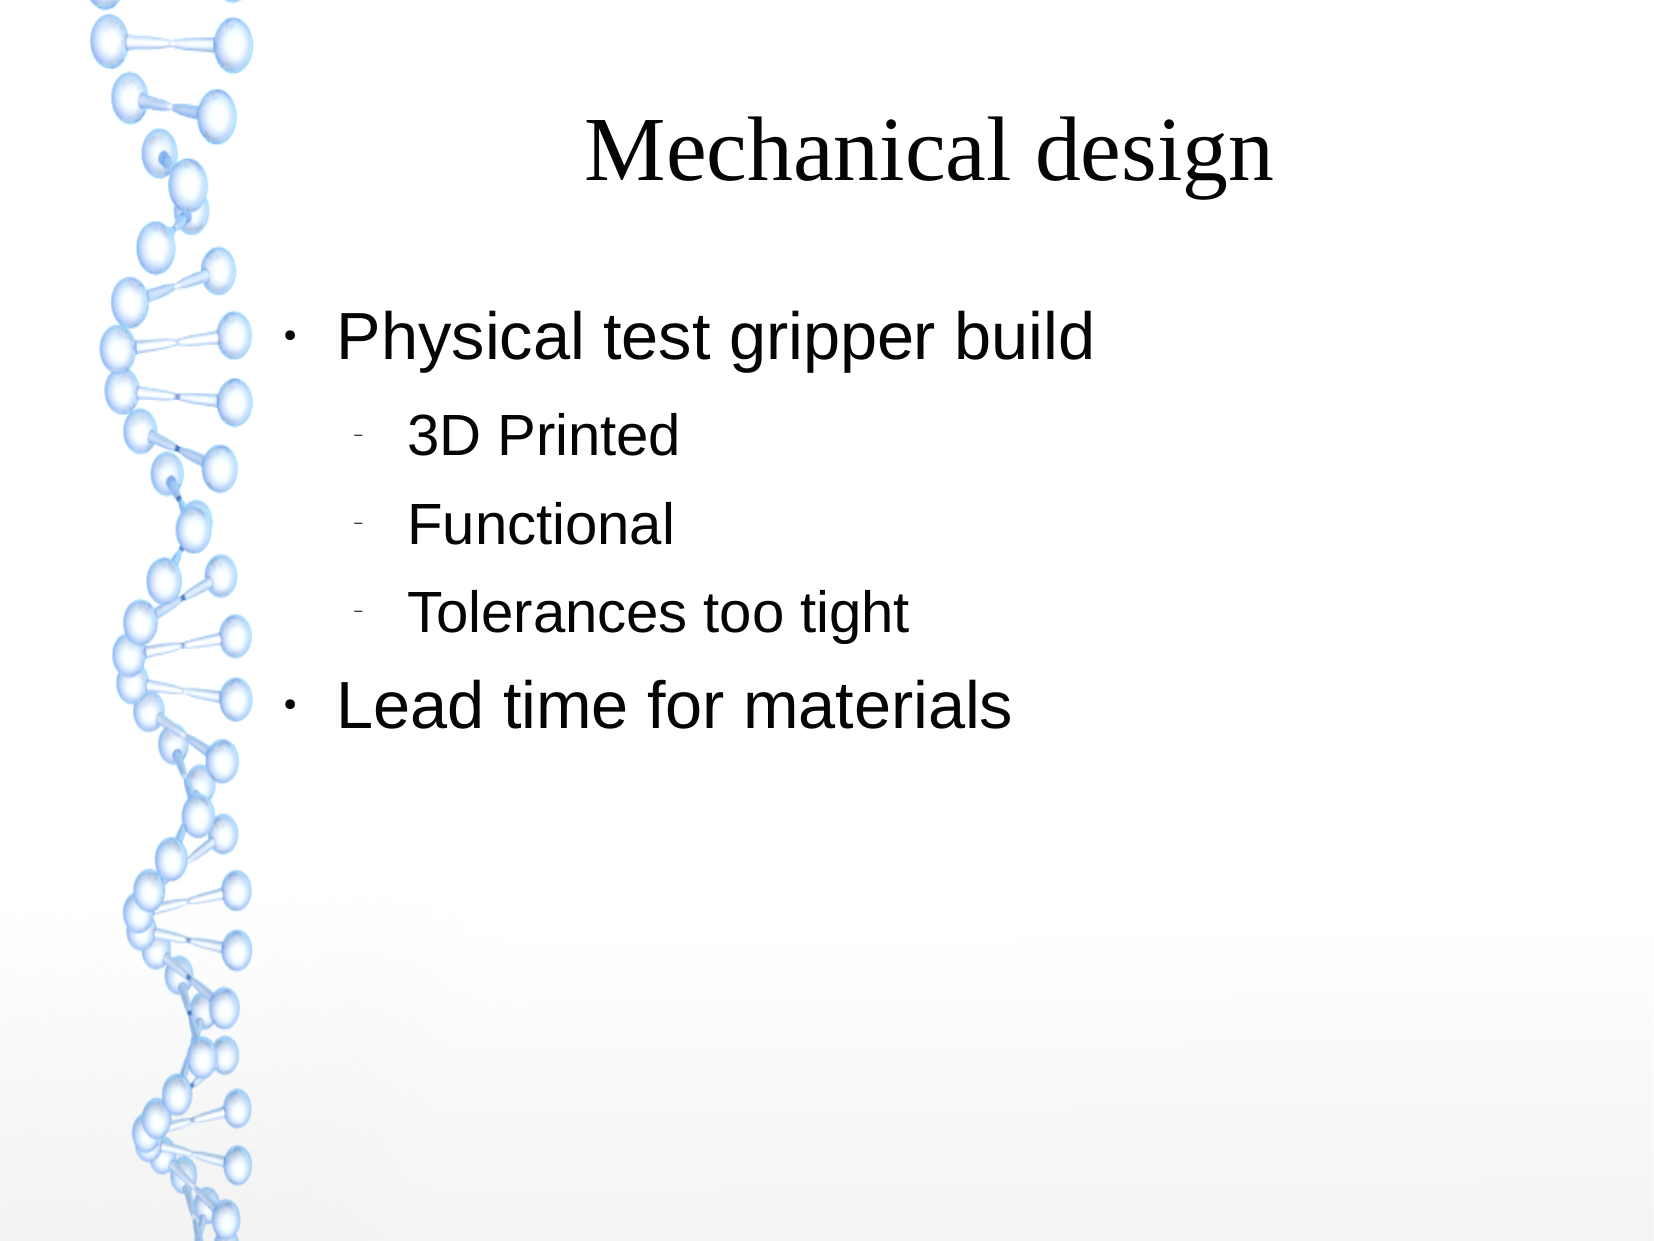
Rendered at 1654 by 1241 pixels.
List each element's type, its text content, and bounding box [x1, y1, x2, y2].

title Mechanical design [265, 47, 1595, 252]
picture [0, 0, 1654, 1241]
list Physical test gripper build 3D Printed Functional Tolerances too tight Lead time for materials [265, 299, 1595, 1019]
